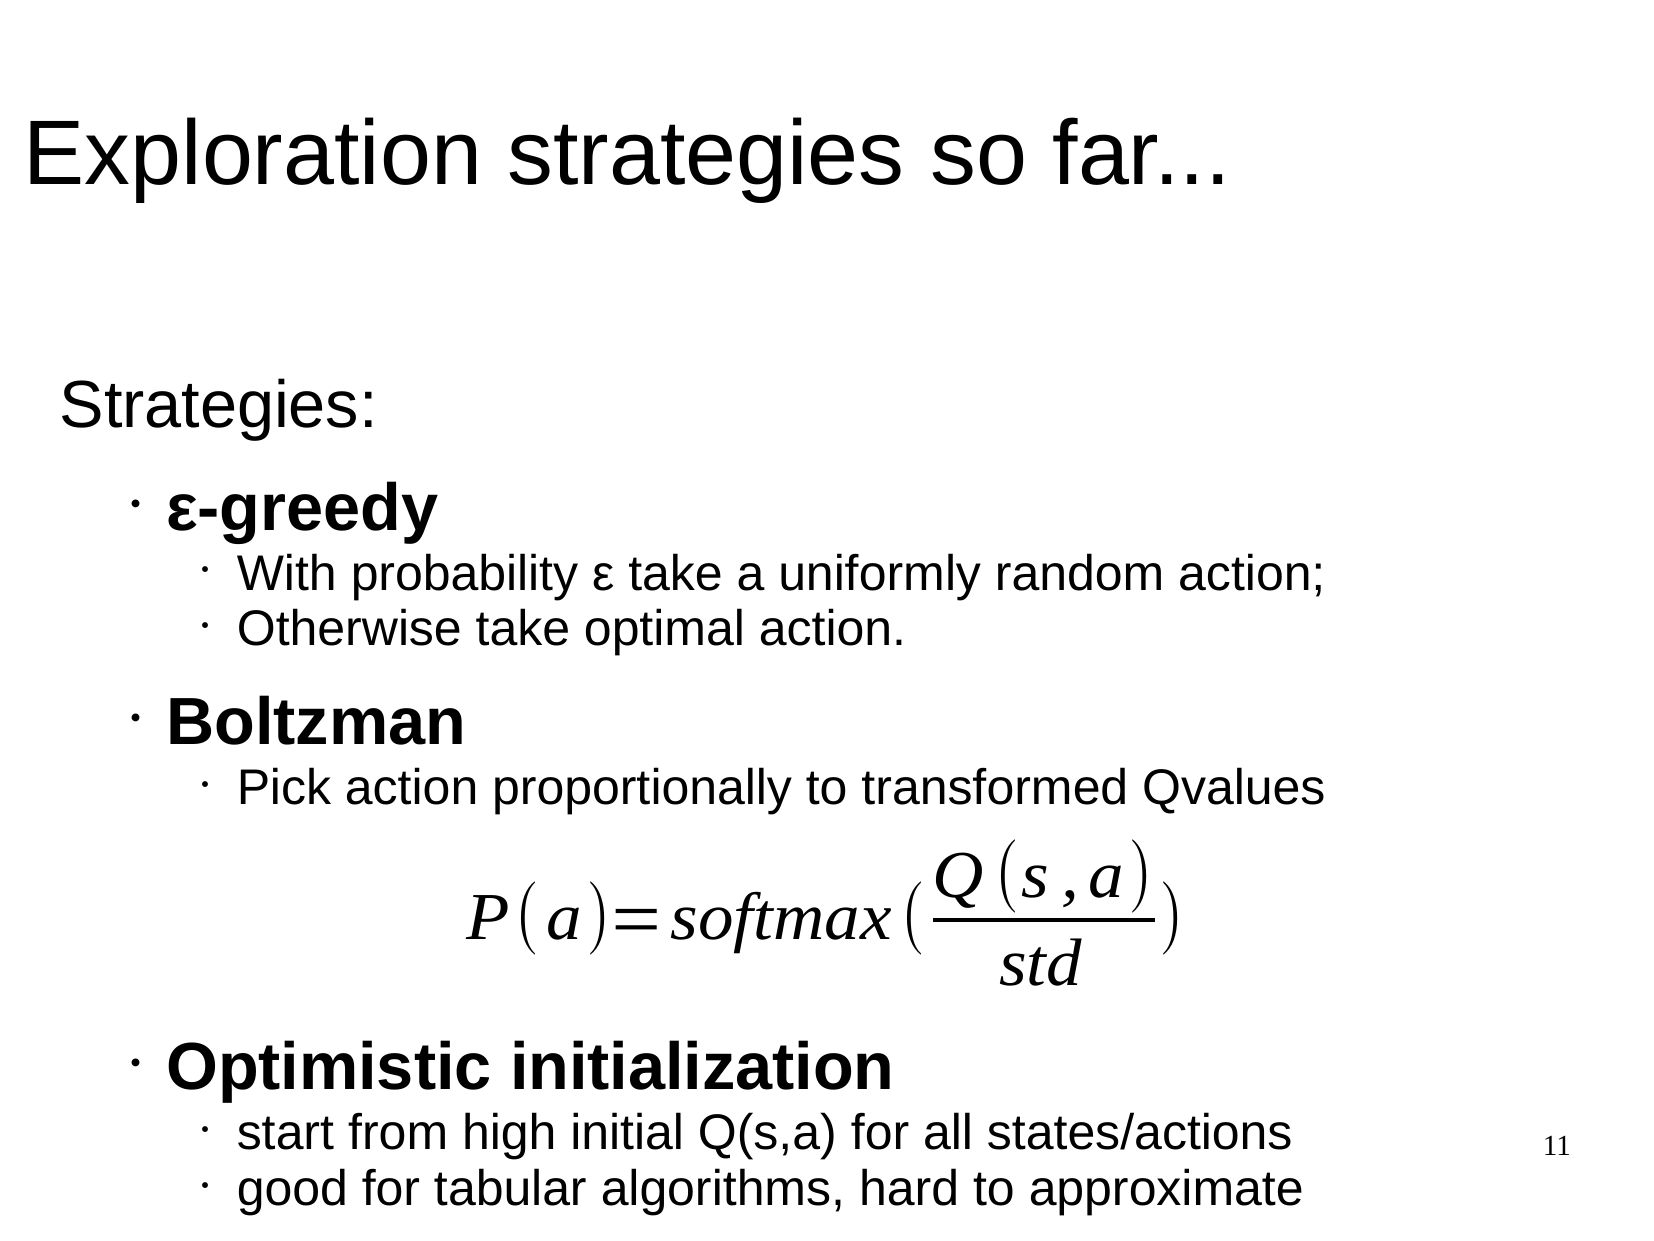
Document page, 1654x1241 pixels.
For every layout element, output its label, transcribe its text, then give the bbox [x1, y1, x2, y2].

text_box Strategies: ε-greedy With probability ε take a uniformly random action; Otherwise take optimal action. Boltzman Pick action proportionally to transformed Qvalues Optimistic initialization start from high initial Q(s,a) for all states/actions good for tabular algorithms, hard to approximate [45, 285, 1606, 1241]
title Exploration strategies so far... [23, 49, 1512, 257]
chart [444, 834, 1201, 1000]
